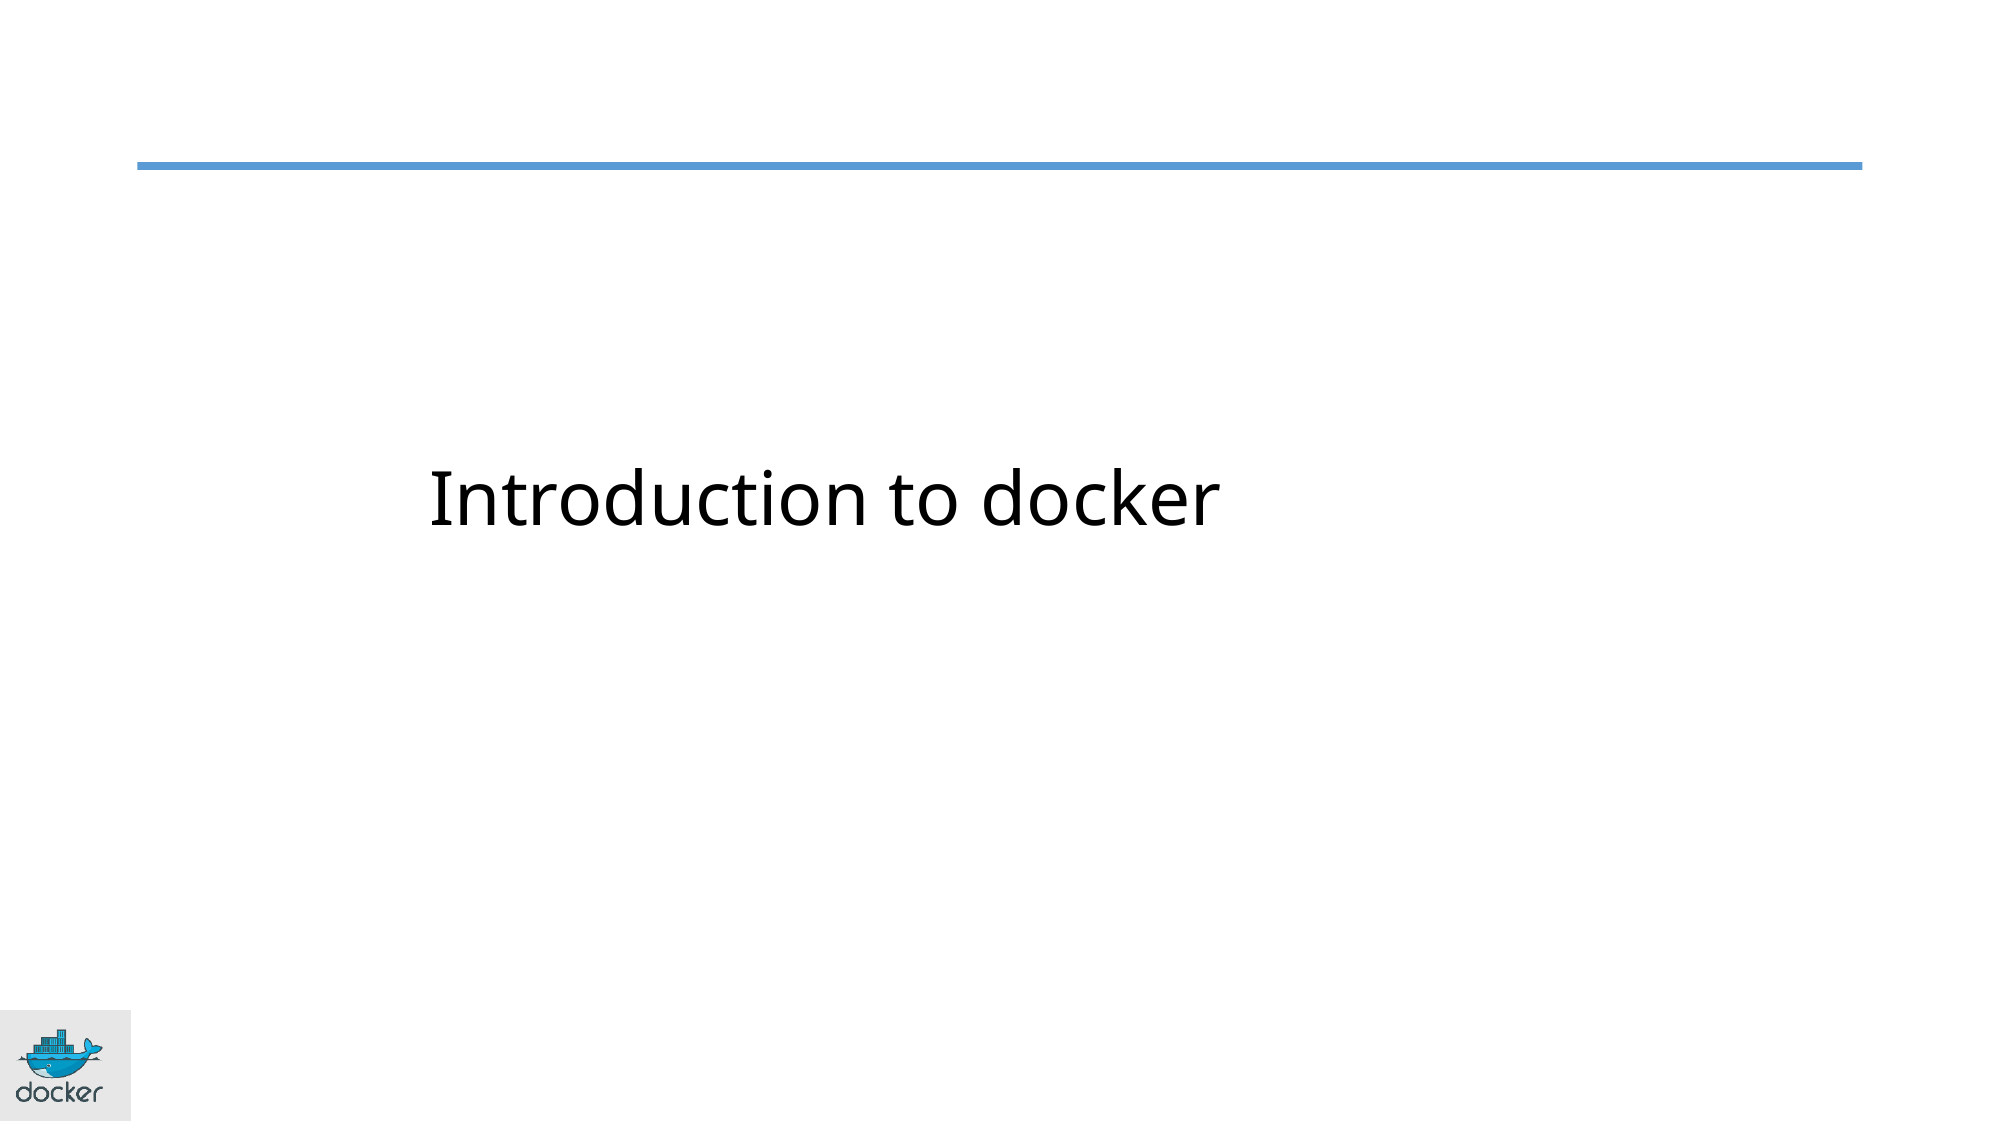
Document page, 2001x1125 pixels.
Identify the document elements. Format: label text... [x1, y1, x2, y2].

picture [0, 1010, 131, 1121]
text_box Introduction to docker [414, 442, 1715, 638]
